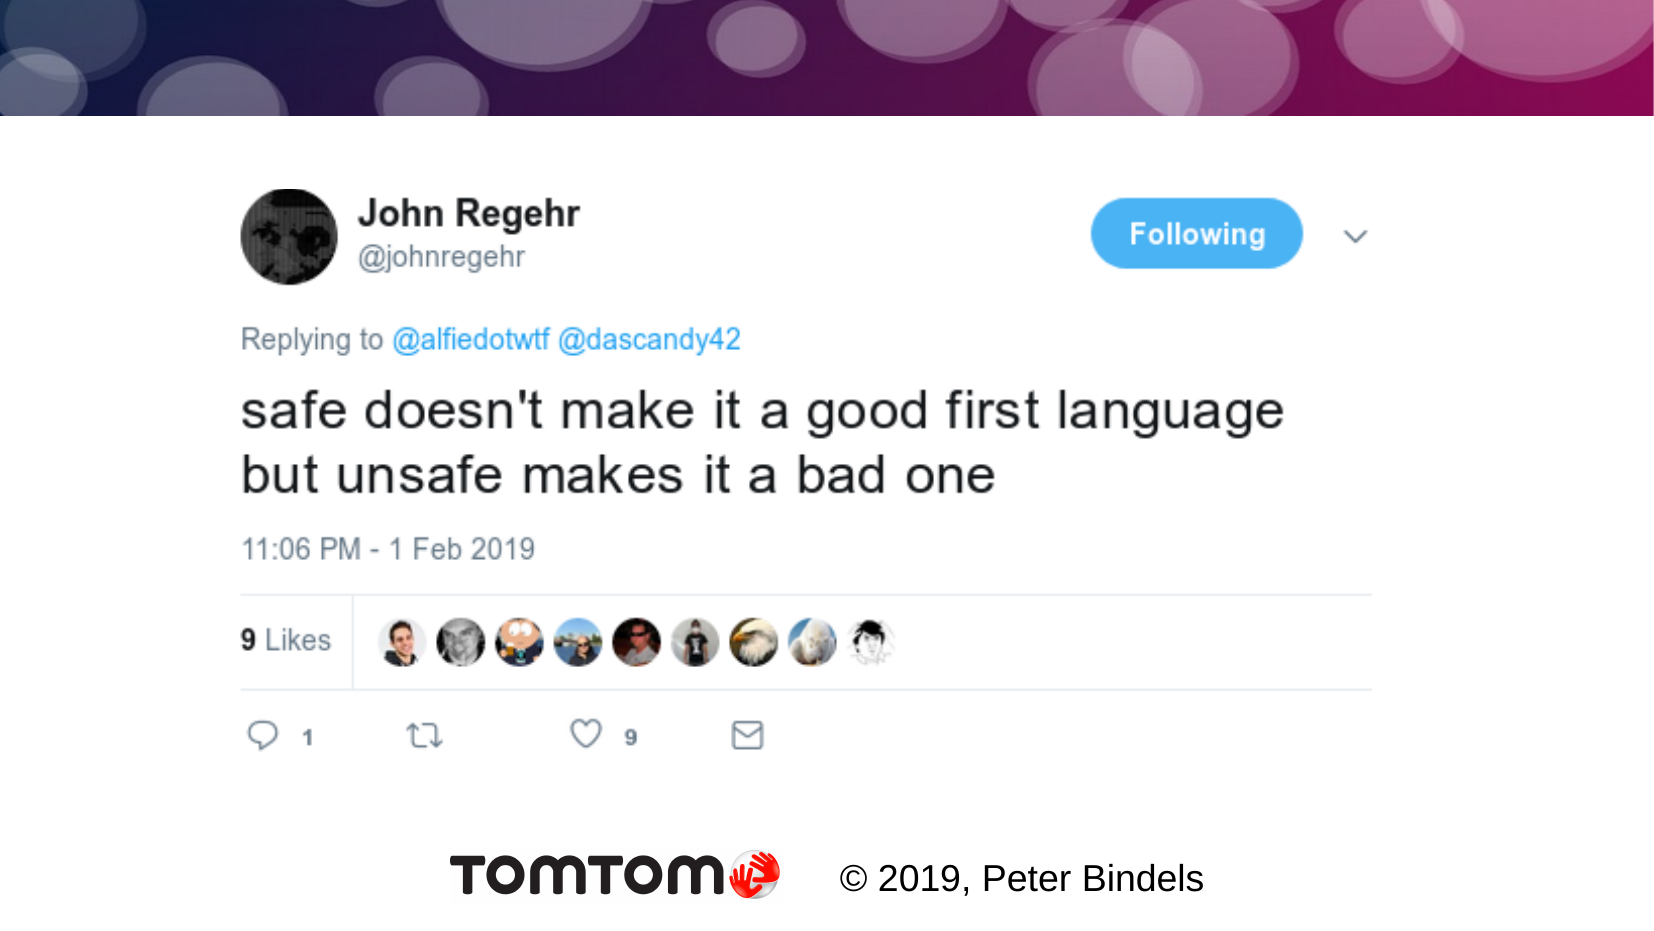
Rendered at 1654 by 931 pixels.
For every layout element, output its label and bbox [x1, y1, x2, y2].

picture [450, 847, 784, 906]
picture [180, 189, 1452, 796]
picture [0, 0, 1654, 116]
